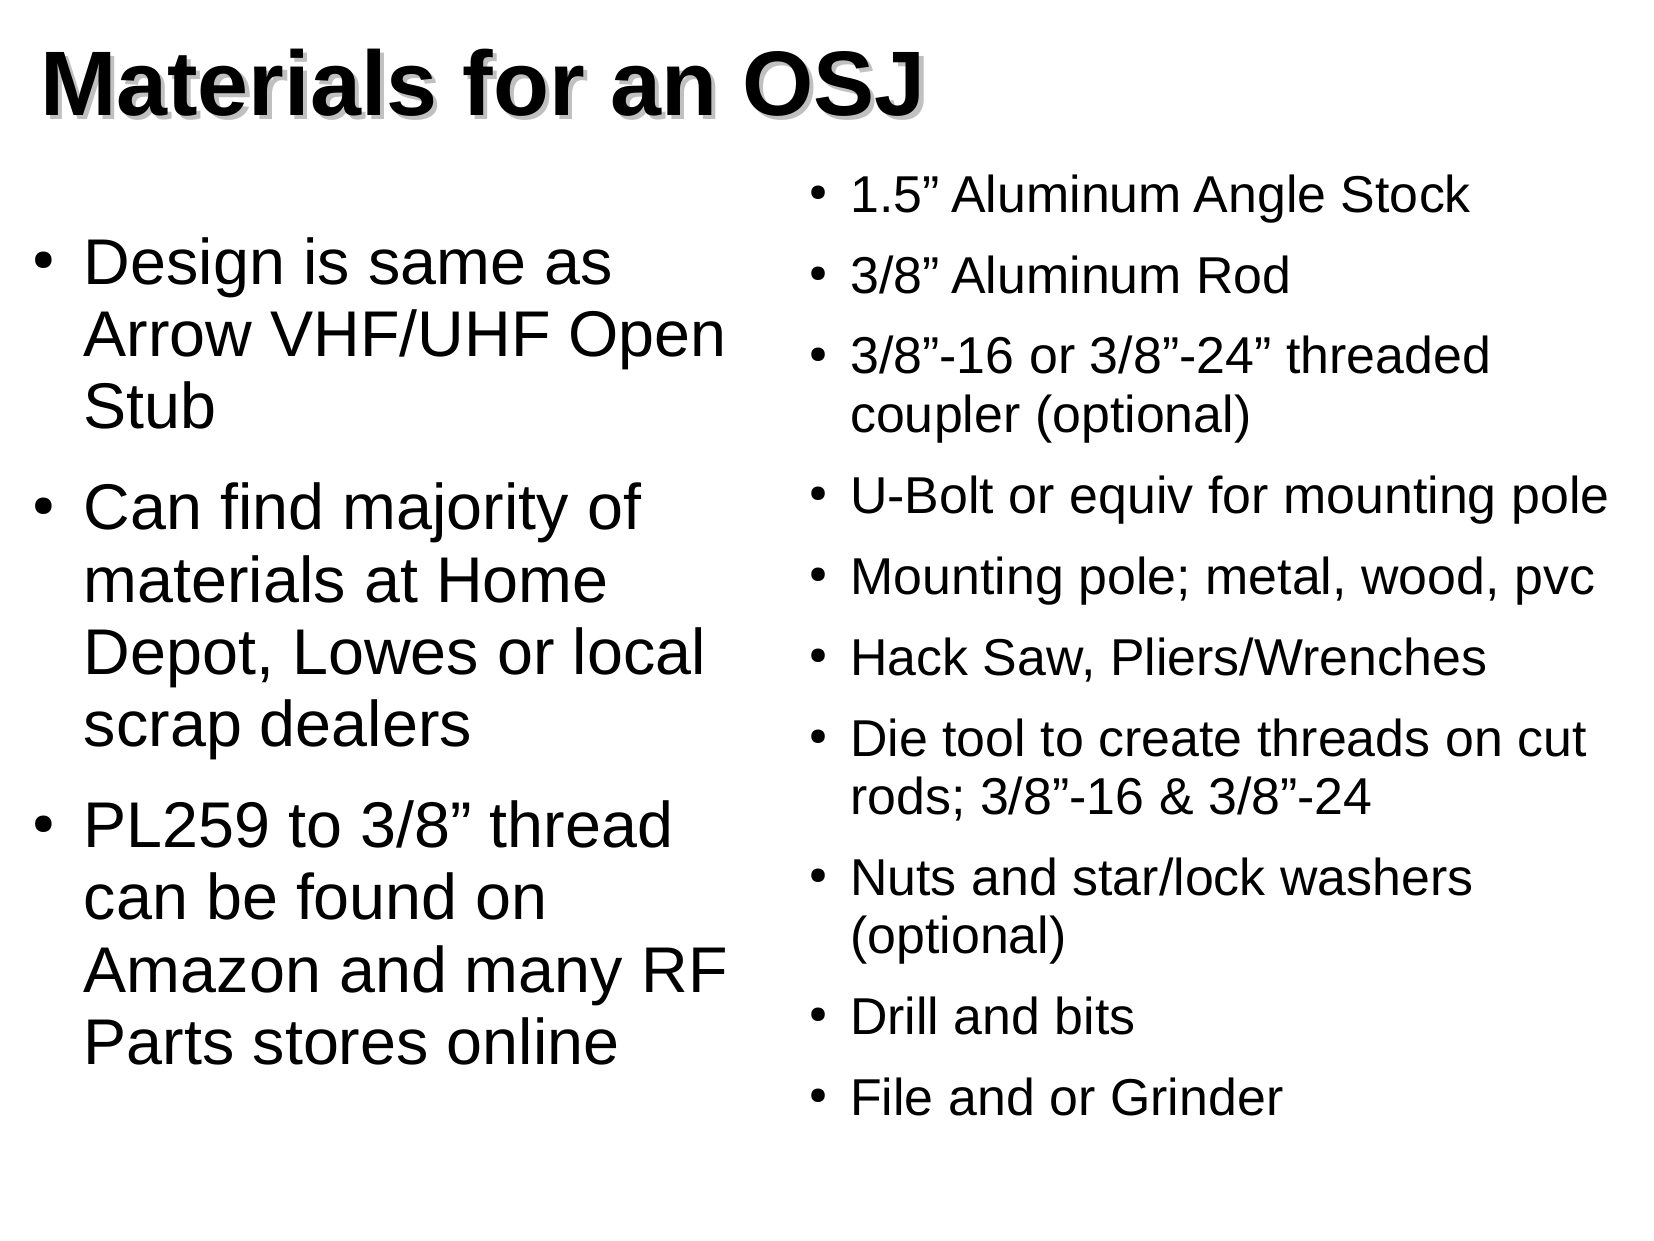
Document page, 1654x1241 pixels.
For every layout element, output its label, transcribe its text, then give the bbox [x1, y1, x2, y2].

list 1.5” Aluminum Angle Stock 3/8” Aluminum Rod 3/8”-16 or 3/8”-24” threaded coupler (optional) U-Bolt or equiv for mounting pole Mounting pole; metal, wood, pvc Hack Saw, Pliers/Wrenches Die tool to create threads on cut rods; 3/8”-16 & 3/8”-24 Nuts and star/lock washers (optional) Drill and bits File and or Grinder [795, 165, 1621, 1201]
list Design is same as Arrow VHF/UHF Open Stub Can find majority of materials at Home Depot, Lowes or local scrap dealers PL259 to 3/8” thread can be found on Amazon and many RF Parts stores online [15, 225, 736, 1141]
title Materials for an OSJ [30, 32, 938, 136]
